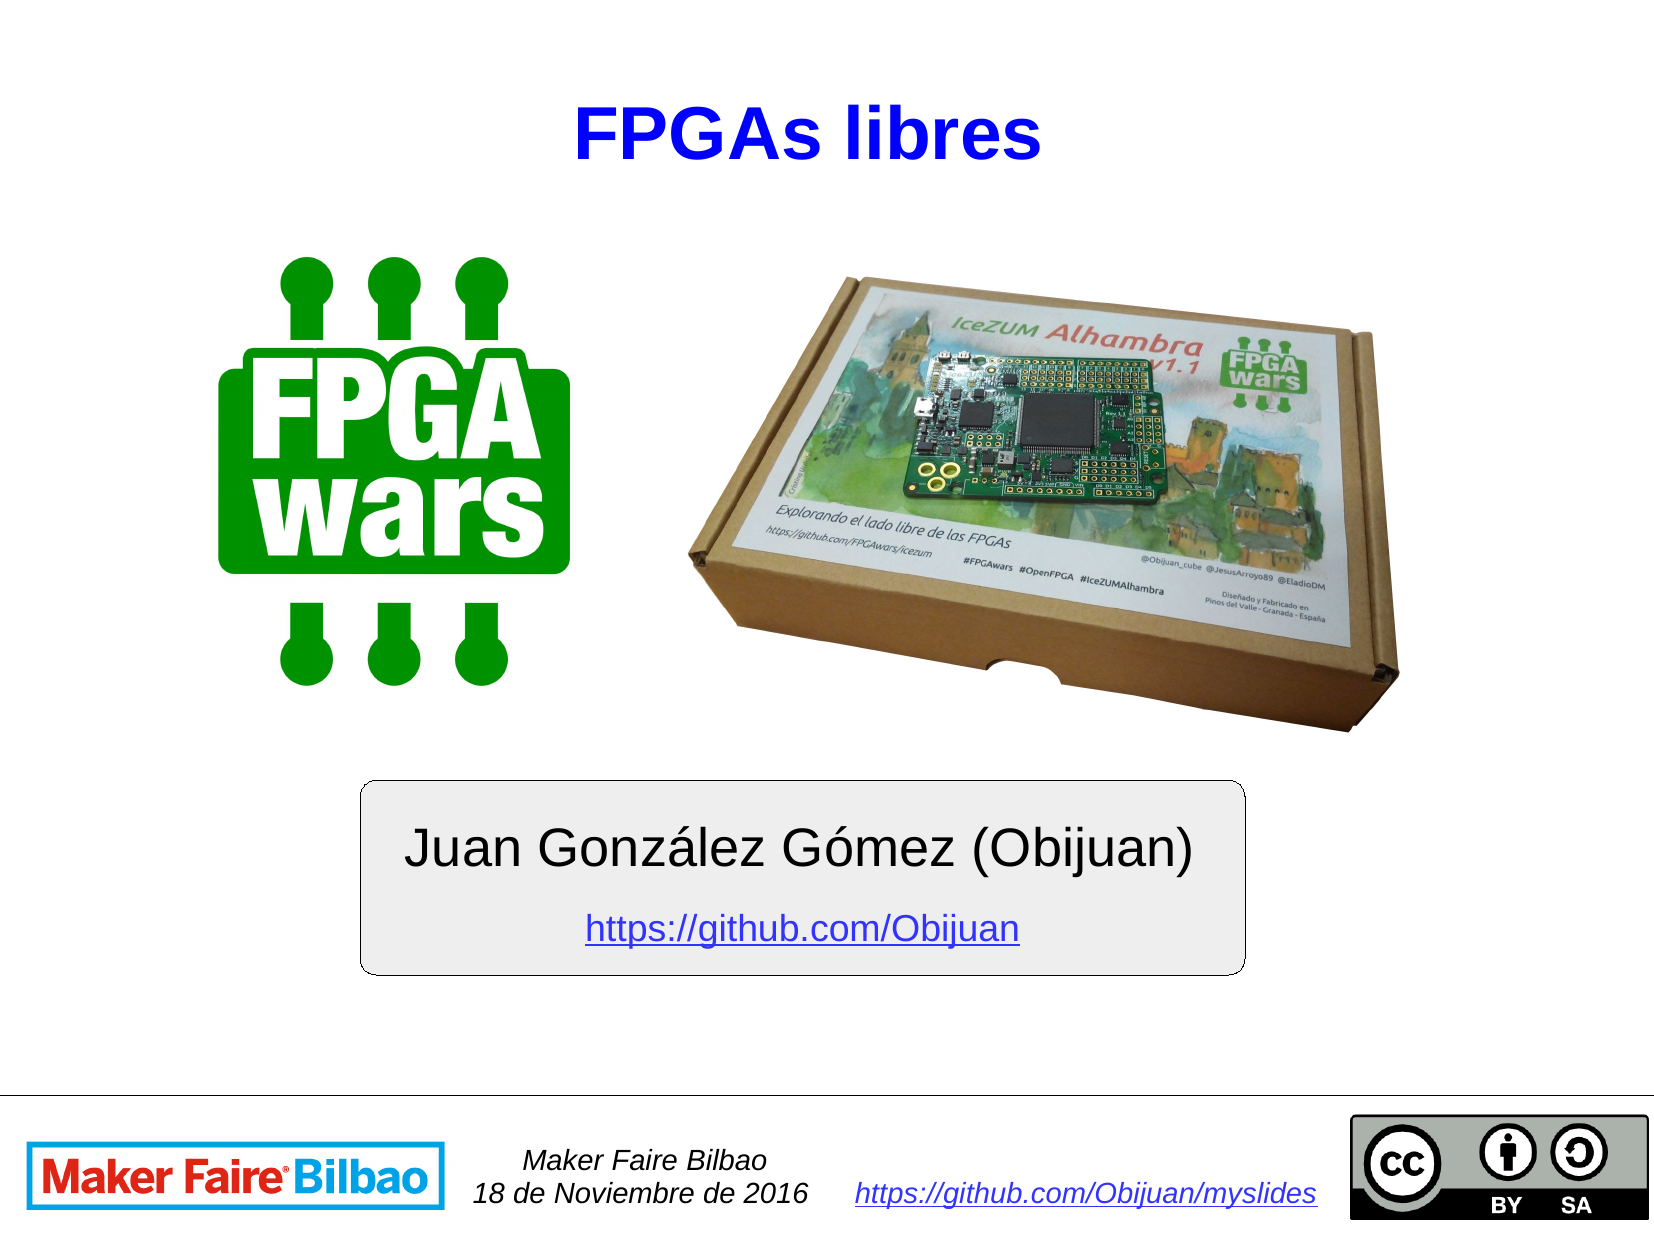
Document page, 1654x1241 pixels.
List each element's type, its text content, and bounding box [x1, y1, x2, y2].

picture [1350, 1103, 1649, 1231]
picture [15, 1130, 455, 1221]
text_box [360, 780, 1246, 976]
text_box Maker Faire Bilbao 18 de Noviembre de 2016 [435, 1136, 856, 1227]
text_box Juan González Gómez (Obijuan) [390, 810, 1231, 901]
text_box https://github.com/Obijuan [570, 900, 1036, 957]
picture [180, 254, 631, 705]
title FPGAs libres [75, 30, 1564, 238]
text_box https://github.com/Obijuan/myslides [840, 1170, 1366, 1227]
picture [675, 269, 1411, 743]
